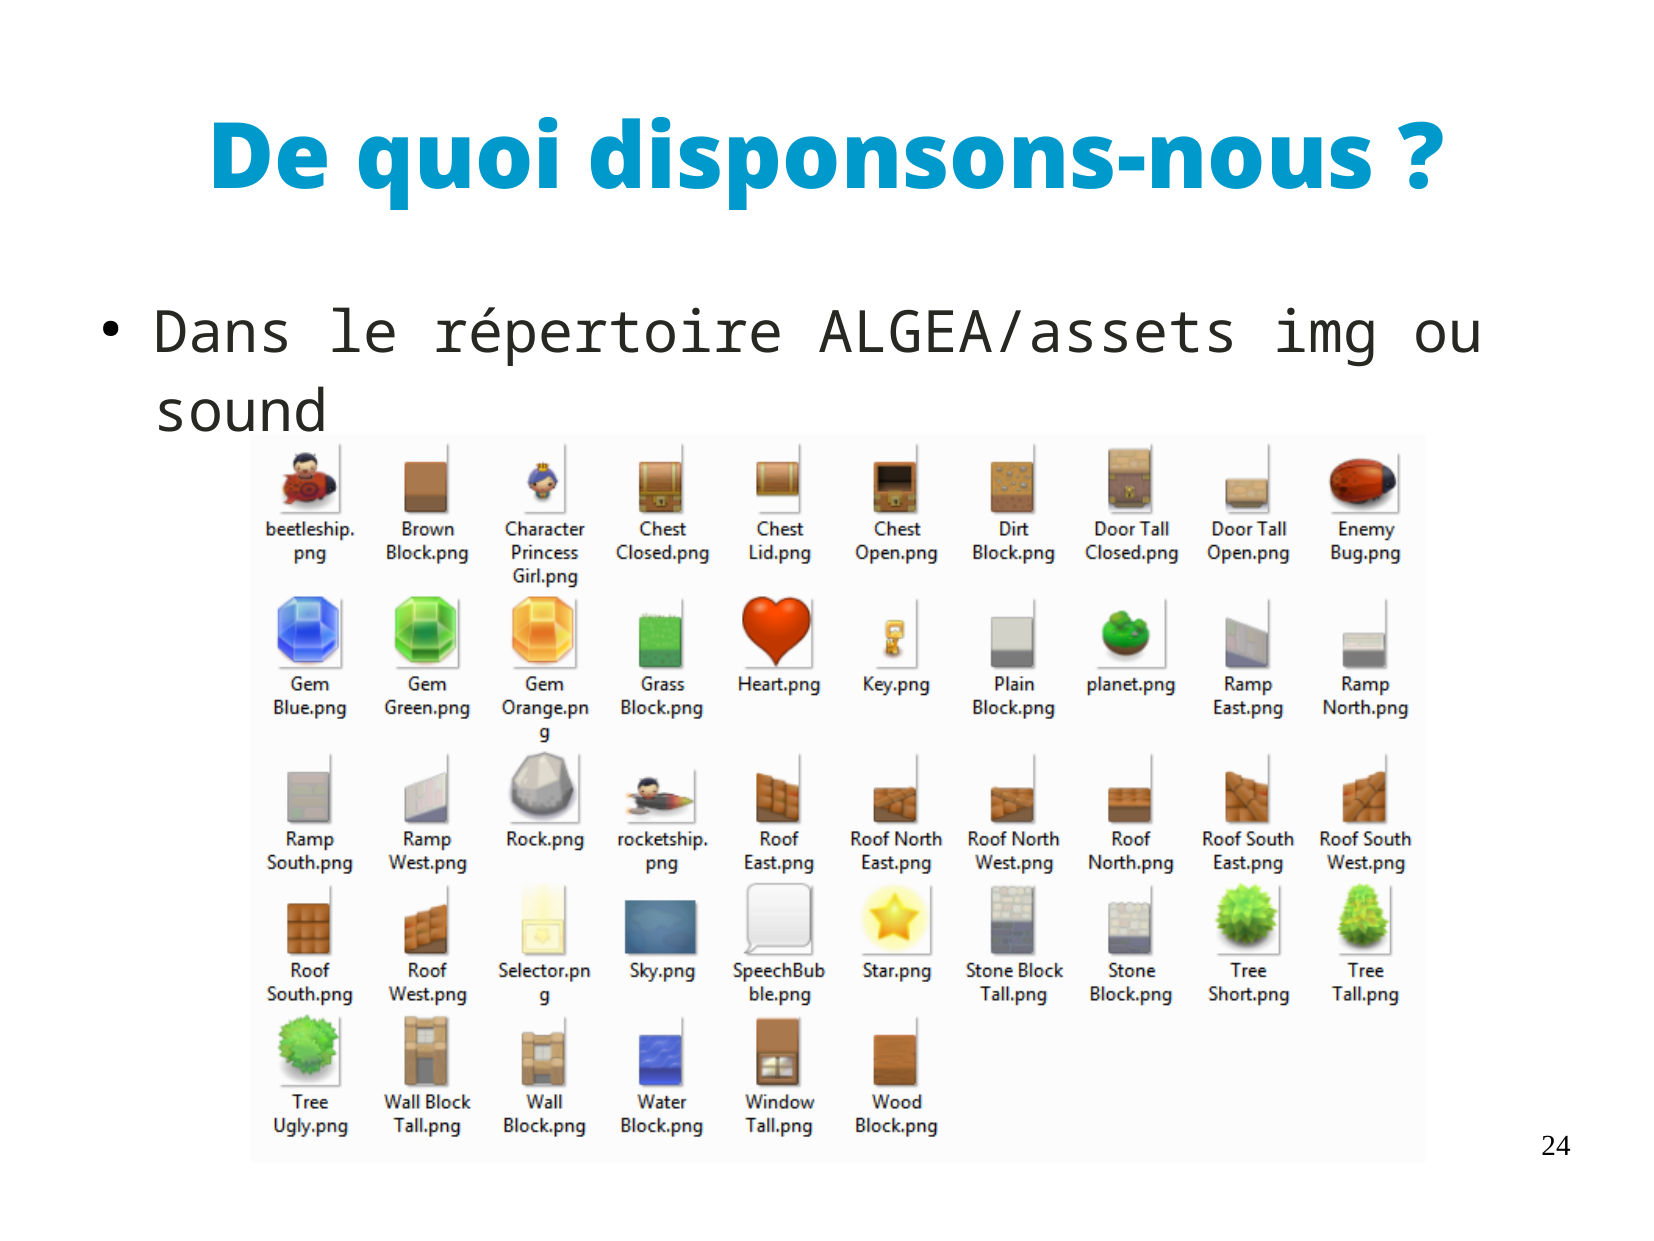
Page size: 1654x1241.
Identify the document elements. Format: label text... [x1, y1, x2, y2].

picture [250, 434, 1426, 1162]
title De quoi disponsons-nous ? [82, 49, 1571, 257]
list Dans le répertoire ALGEA/assets img ou sound [82, 290, 1571, 1010]
